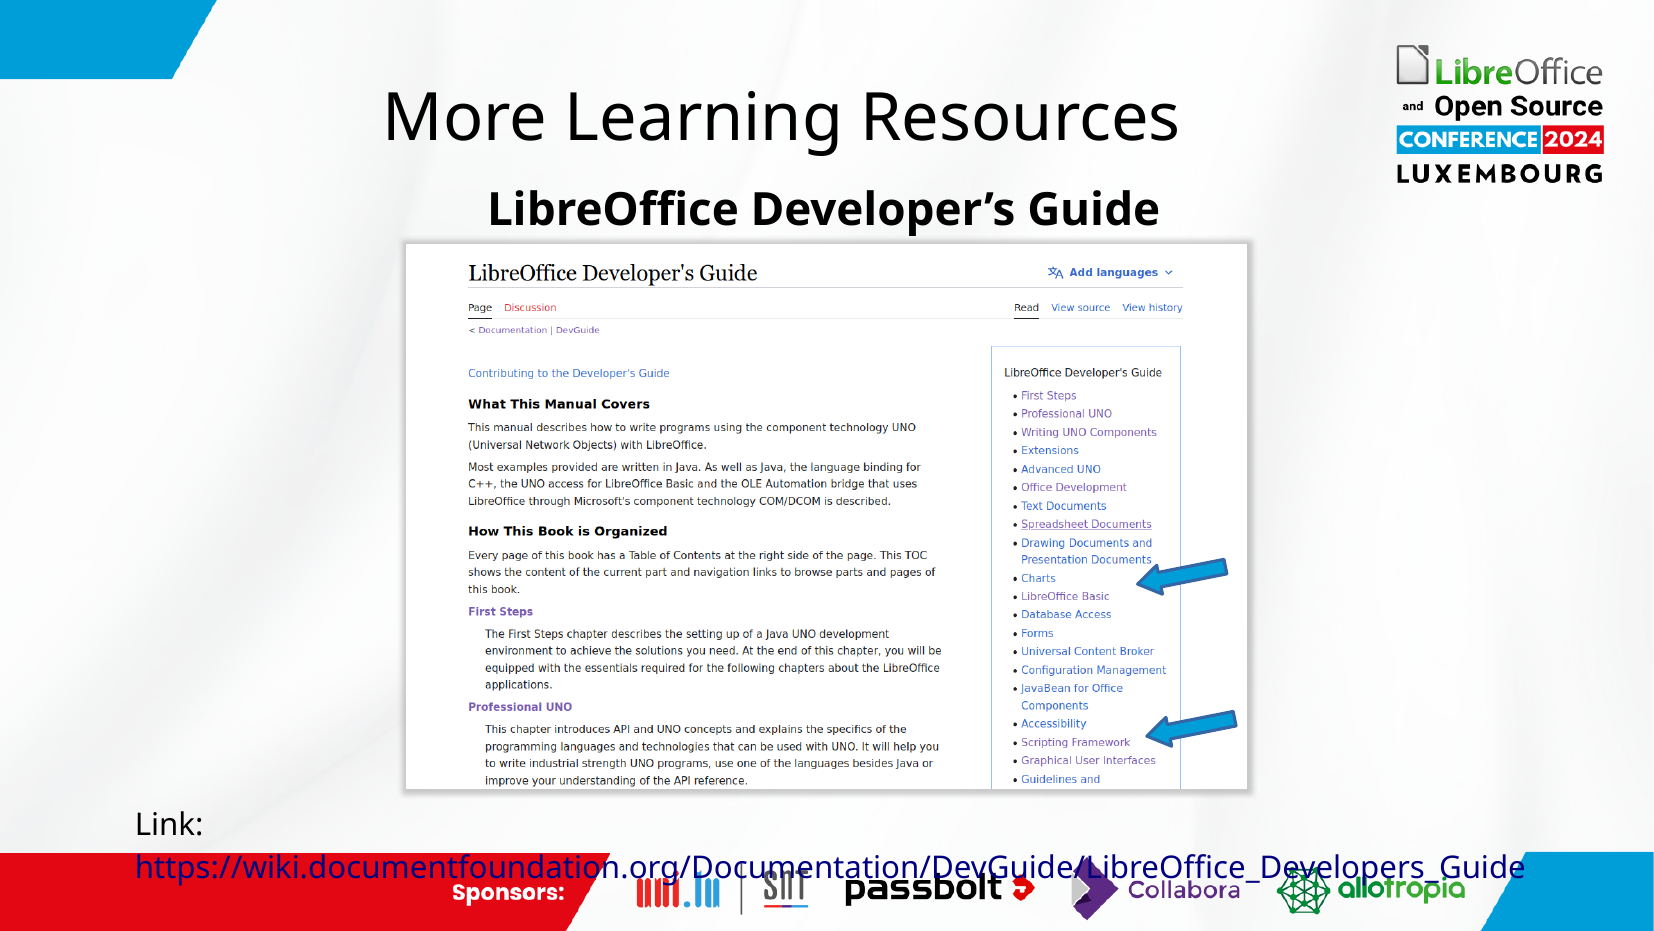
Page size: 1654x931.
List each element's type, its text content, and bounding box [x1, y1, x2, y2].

text_box Link: https://wiki.documentfoundation.org/Documentation/DevGuide/LibreOffice_Developers_Guide [119, 794, 1611, 893]
title More Learning Resources [206, 37, 1359, 176]
text_box [1146, 711, 1237, 747]
text_box [1137, 559, 1227, 595]
picture [0, 0, 1654, 931]
list LibreOffice Developer’s Guide [82, 176, 1565, 786]
picture [406, 244, 1247, 789]
